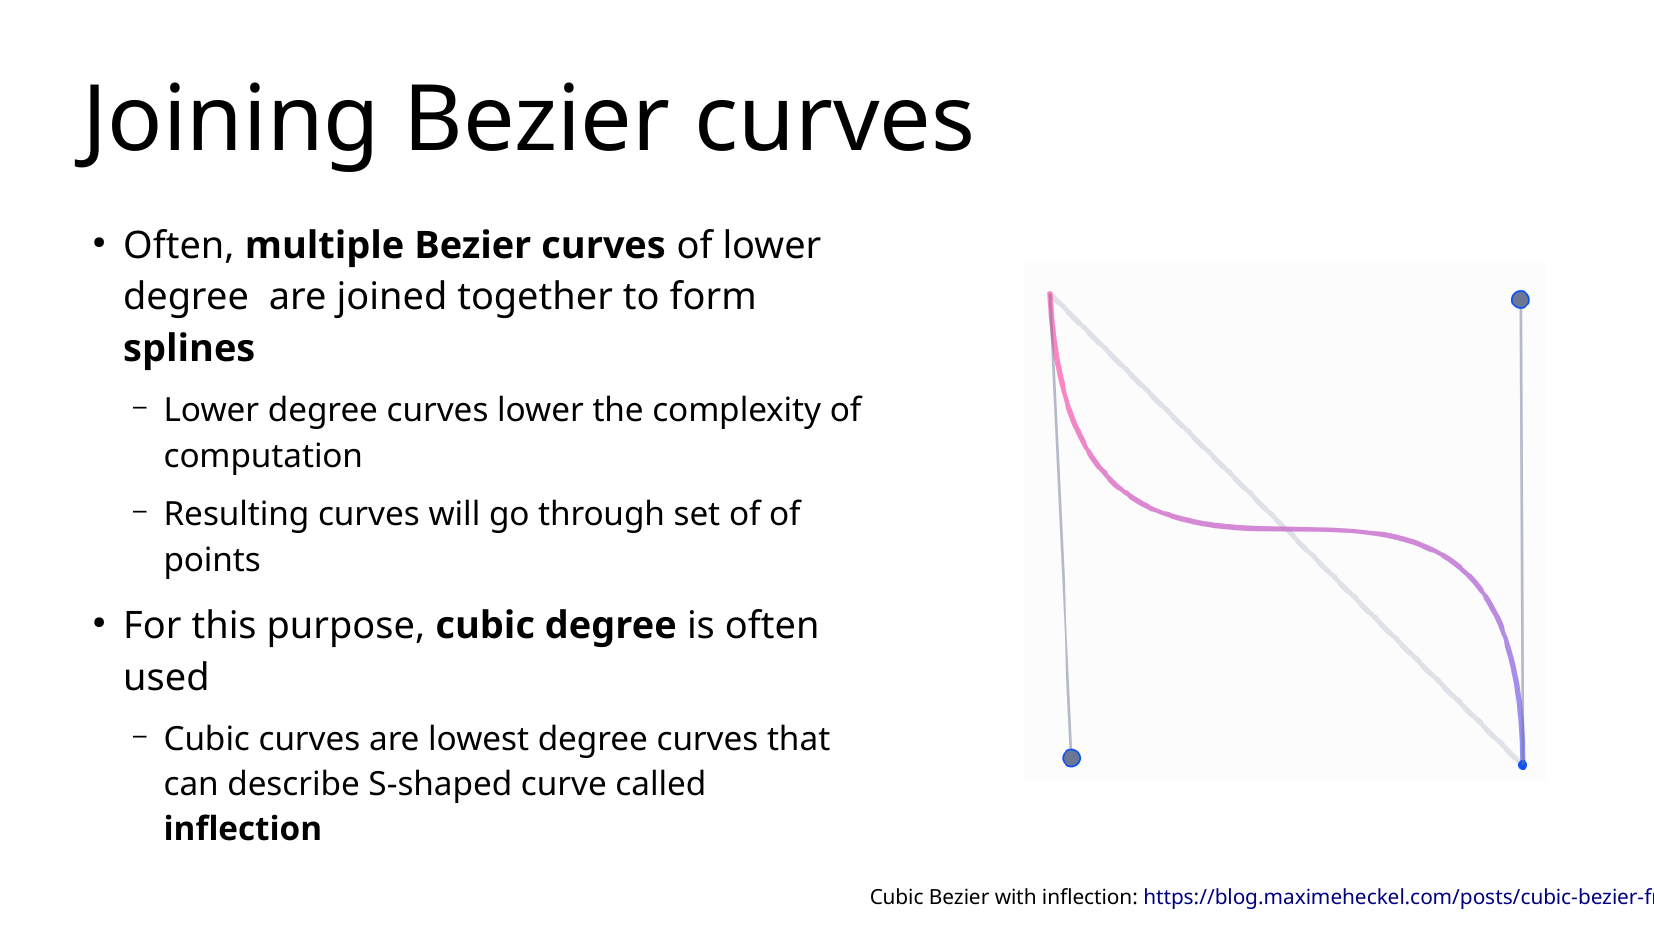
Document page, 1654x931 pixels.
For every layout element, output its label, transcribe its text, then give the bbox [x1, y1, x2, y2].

text_box Cubic Bezier with inflection: https://blog.maximeheckel.com/posts/cubic-bezier-from-math-to-motion/ [855, 874, 1654, 916]
picture [1024, 263, 1546, 781]
title Joining Bezier curves [82, 37, 1571, 193]
list Often, multiple Bezier curves of lower degree are joined together to form splines Lower degree curves lower the complexity of computation Resulting curves will go through set of of points For this purpose, cubic degree is often used Cubic curves are lowest degree curves that can describe S-shaped curve called inflection [82, 217, 871, 856]
